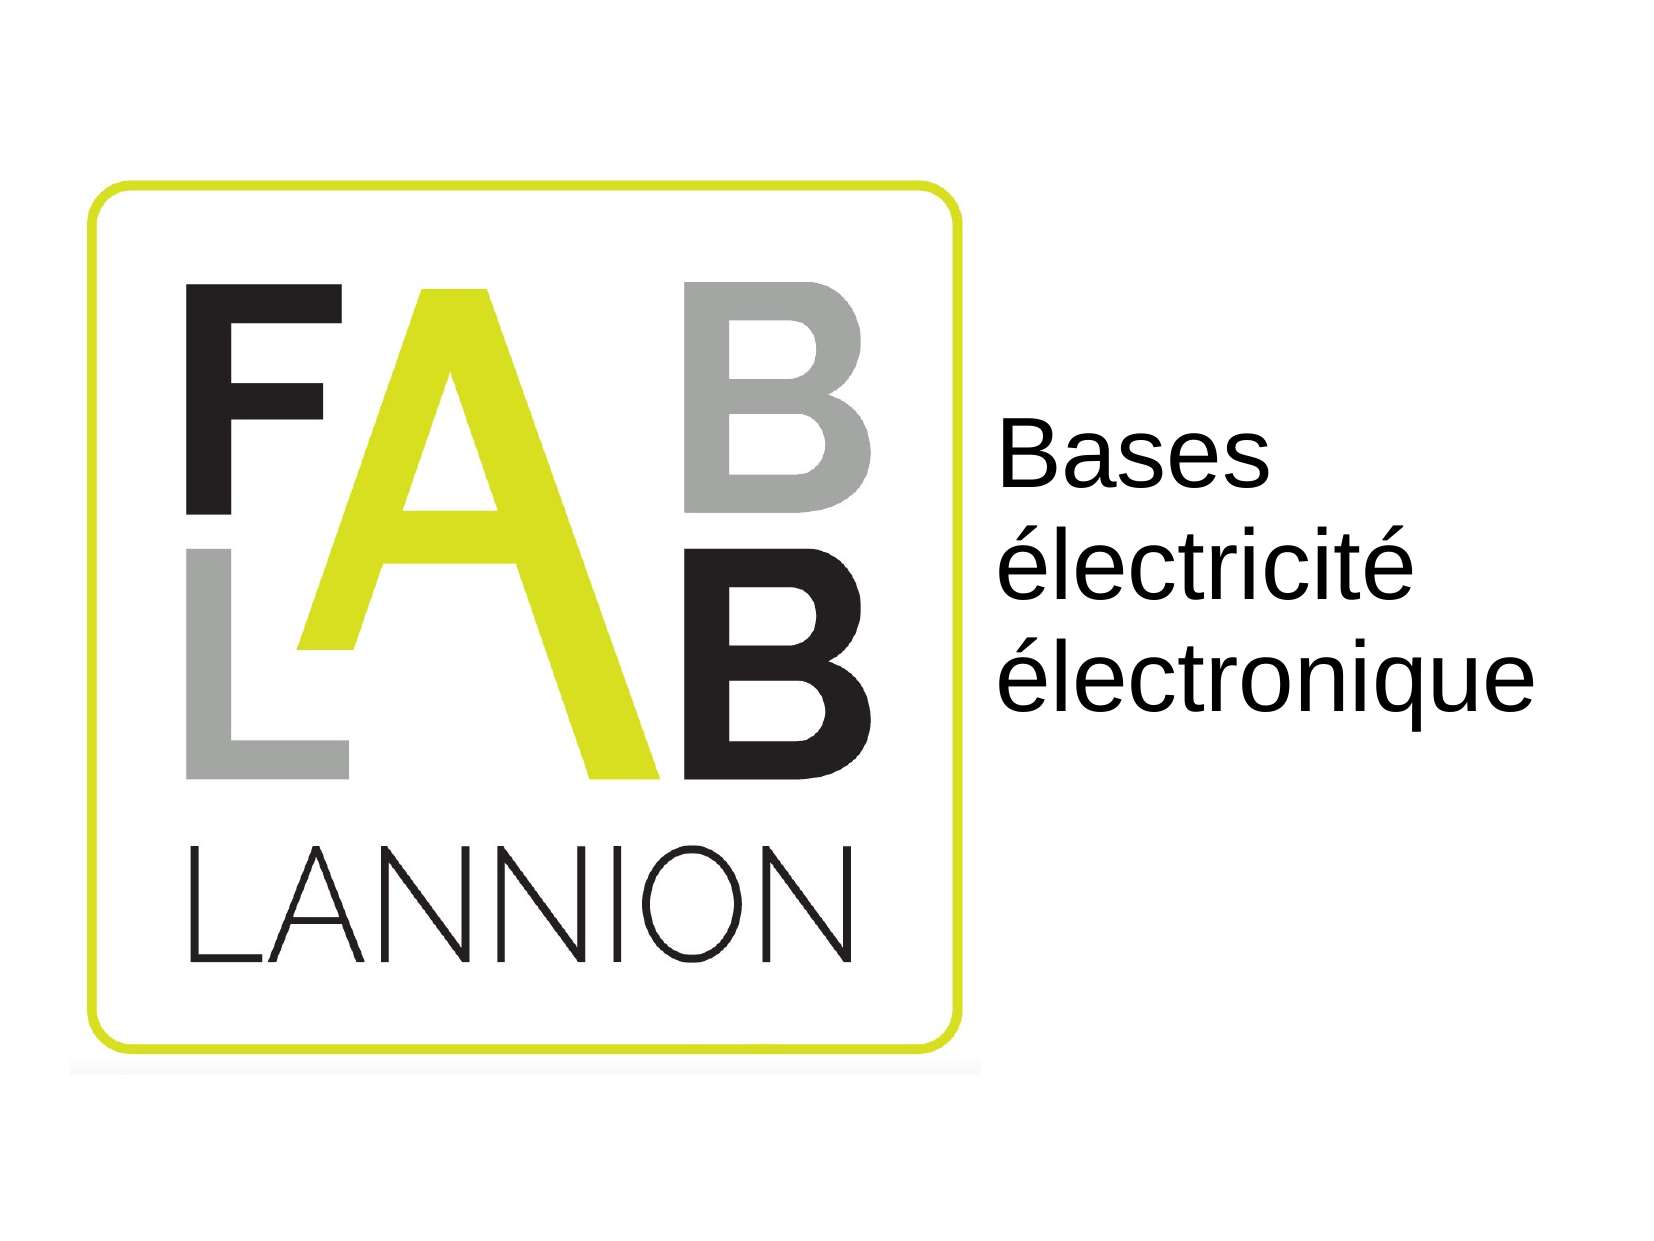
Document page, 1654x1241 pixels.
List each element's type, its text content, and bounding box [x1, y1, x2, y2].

picture [70, 165, 981, 1075]
text_box Bases électricité électronique [980, 389, 1607, 852]
